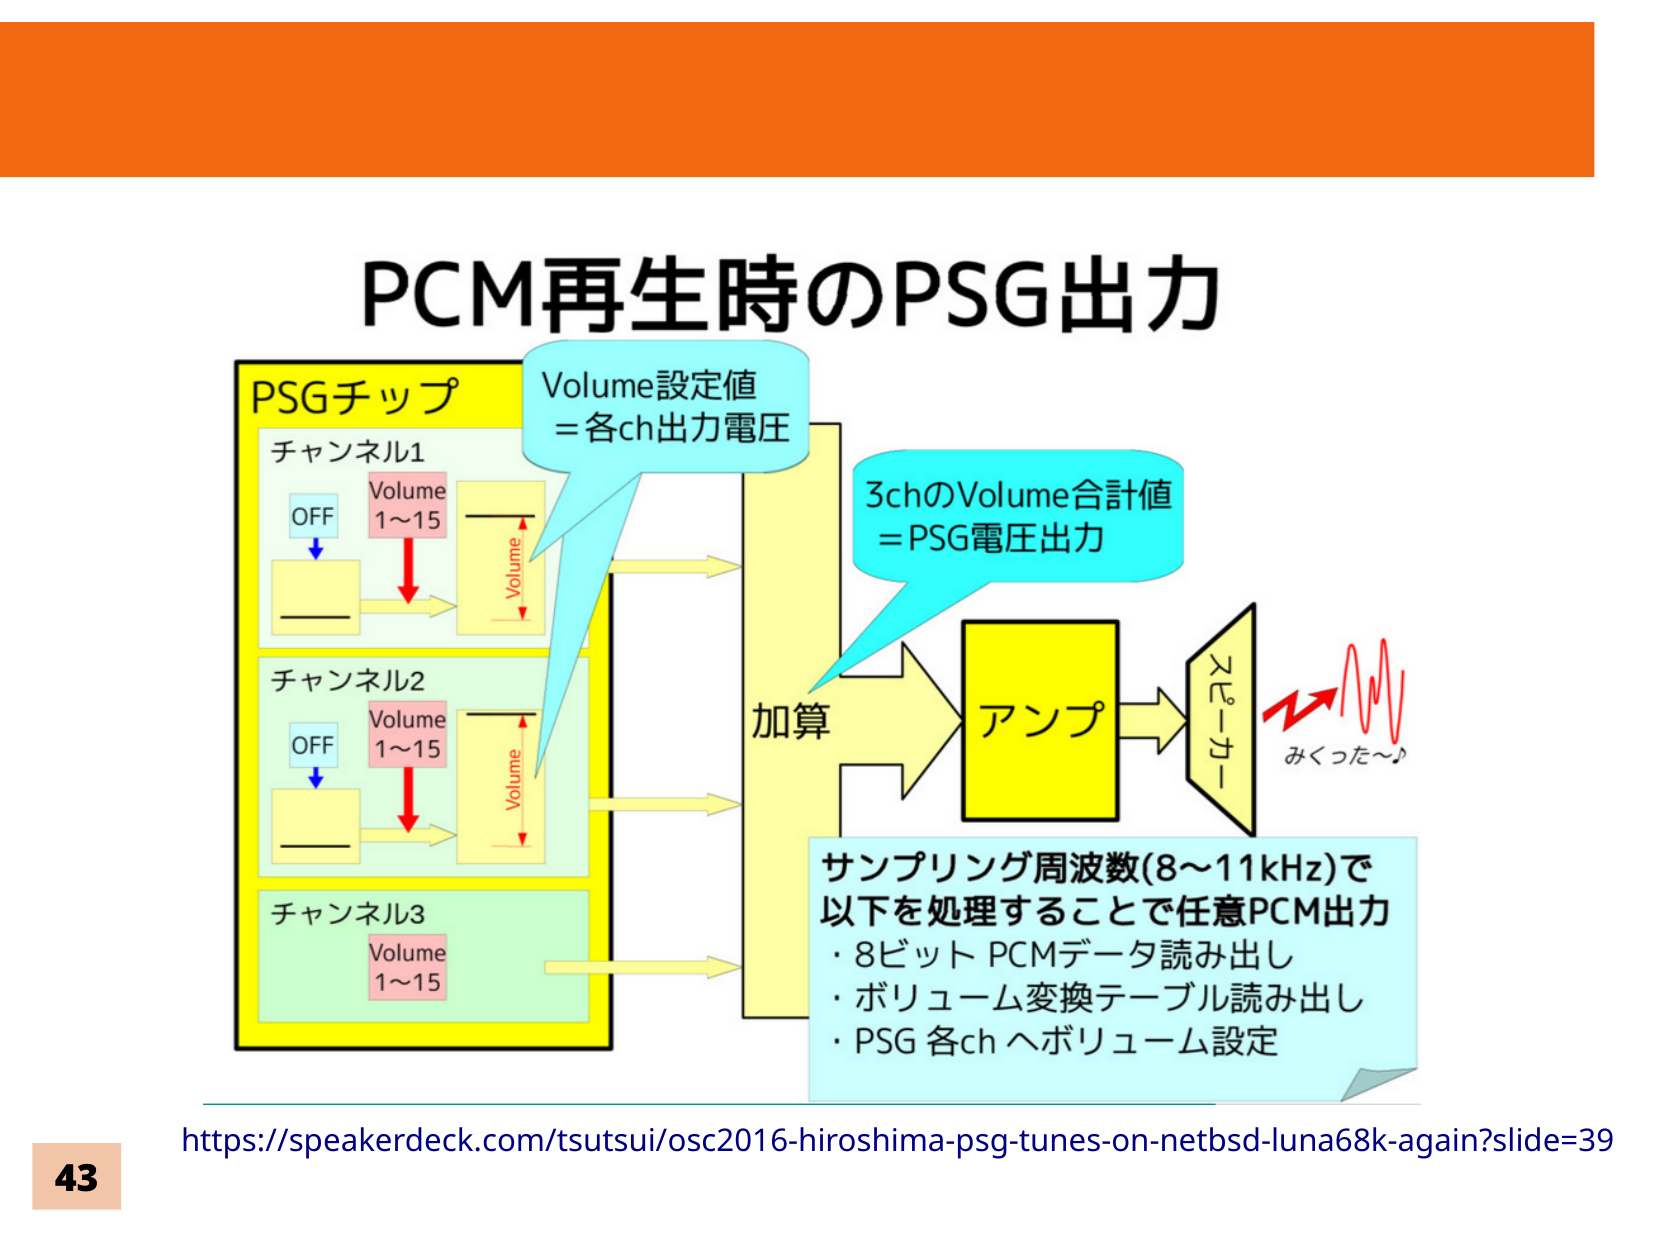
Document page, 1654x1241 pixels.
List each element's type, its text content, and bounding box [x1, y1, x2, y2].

picture [203, 201, 1421, 1105]
text_box https://speakerdeck.com/tsutsui/osc2016-hiroshima-psg-tunes-on-netbsd-luna68k-again?slide=39 [0, 1110, 1632, 1181]
